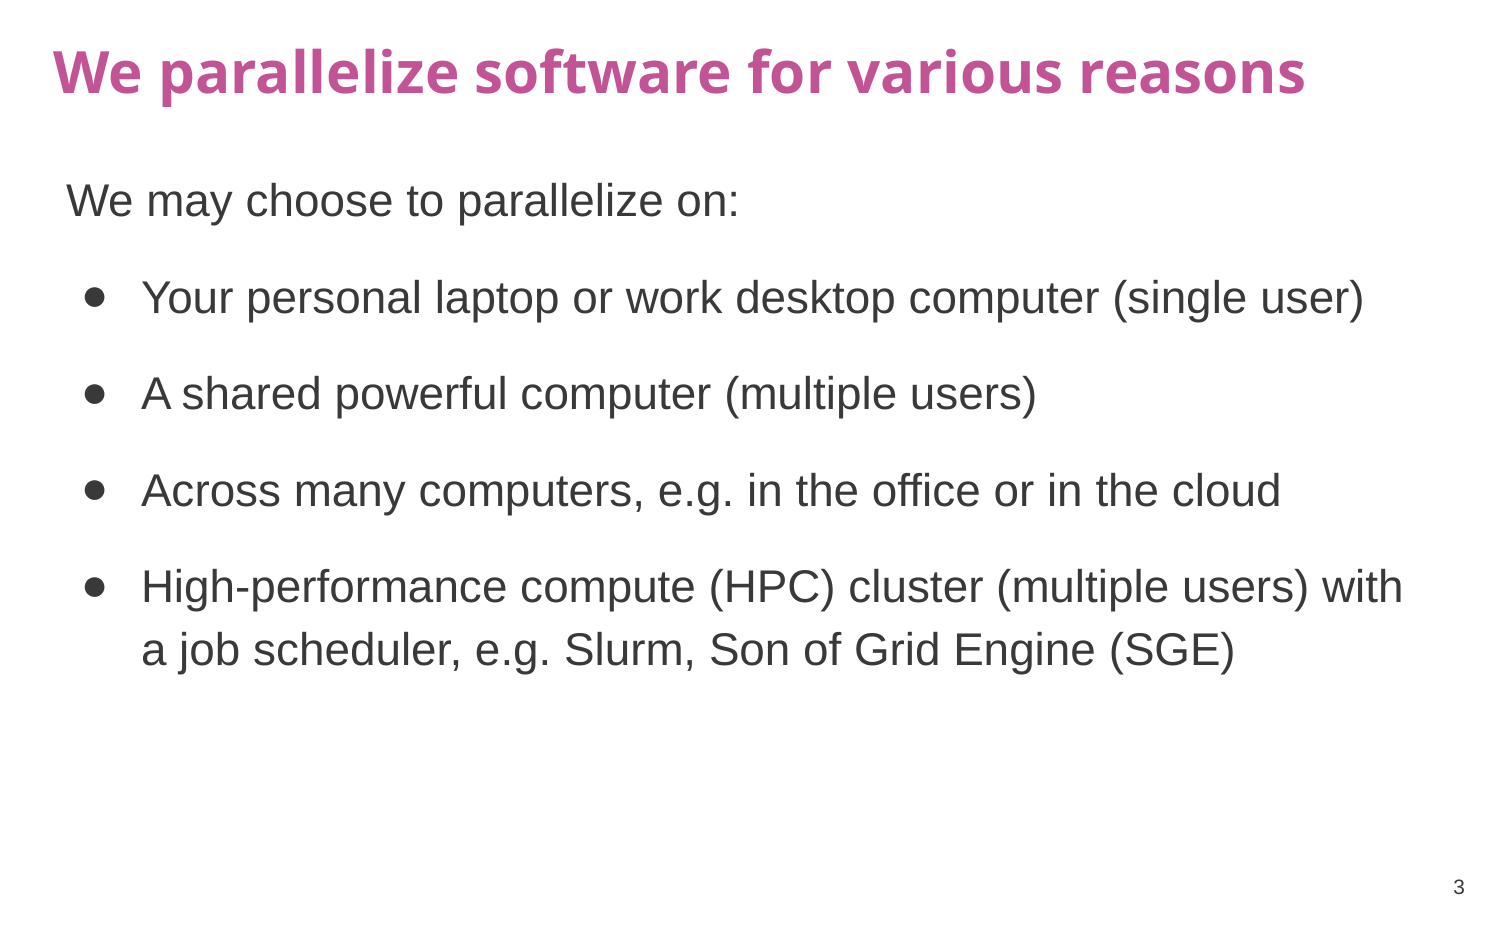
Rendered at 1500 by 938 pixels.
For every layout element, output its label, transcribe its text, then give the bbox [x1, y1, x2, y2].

slide_number <number> [1389, 849, 1480, 922]
title We parallelize software for various reasons [38, 20, 1463, 136]
list We may choose to parallelize on: Your personal laptop or work desktop computer (single user) A shared powerful computer (multiple users) Across many computers, e.g. in the office or in the cloud High-performance compute (HPC) cluster (multiple users) with a job scheduler, e.g. Slurm, Son of Grid Engine (SGE) [51, 147, 1449, 850]
